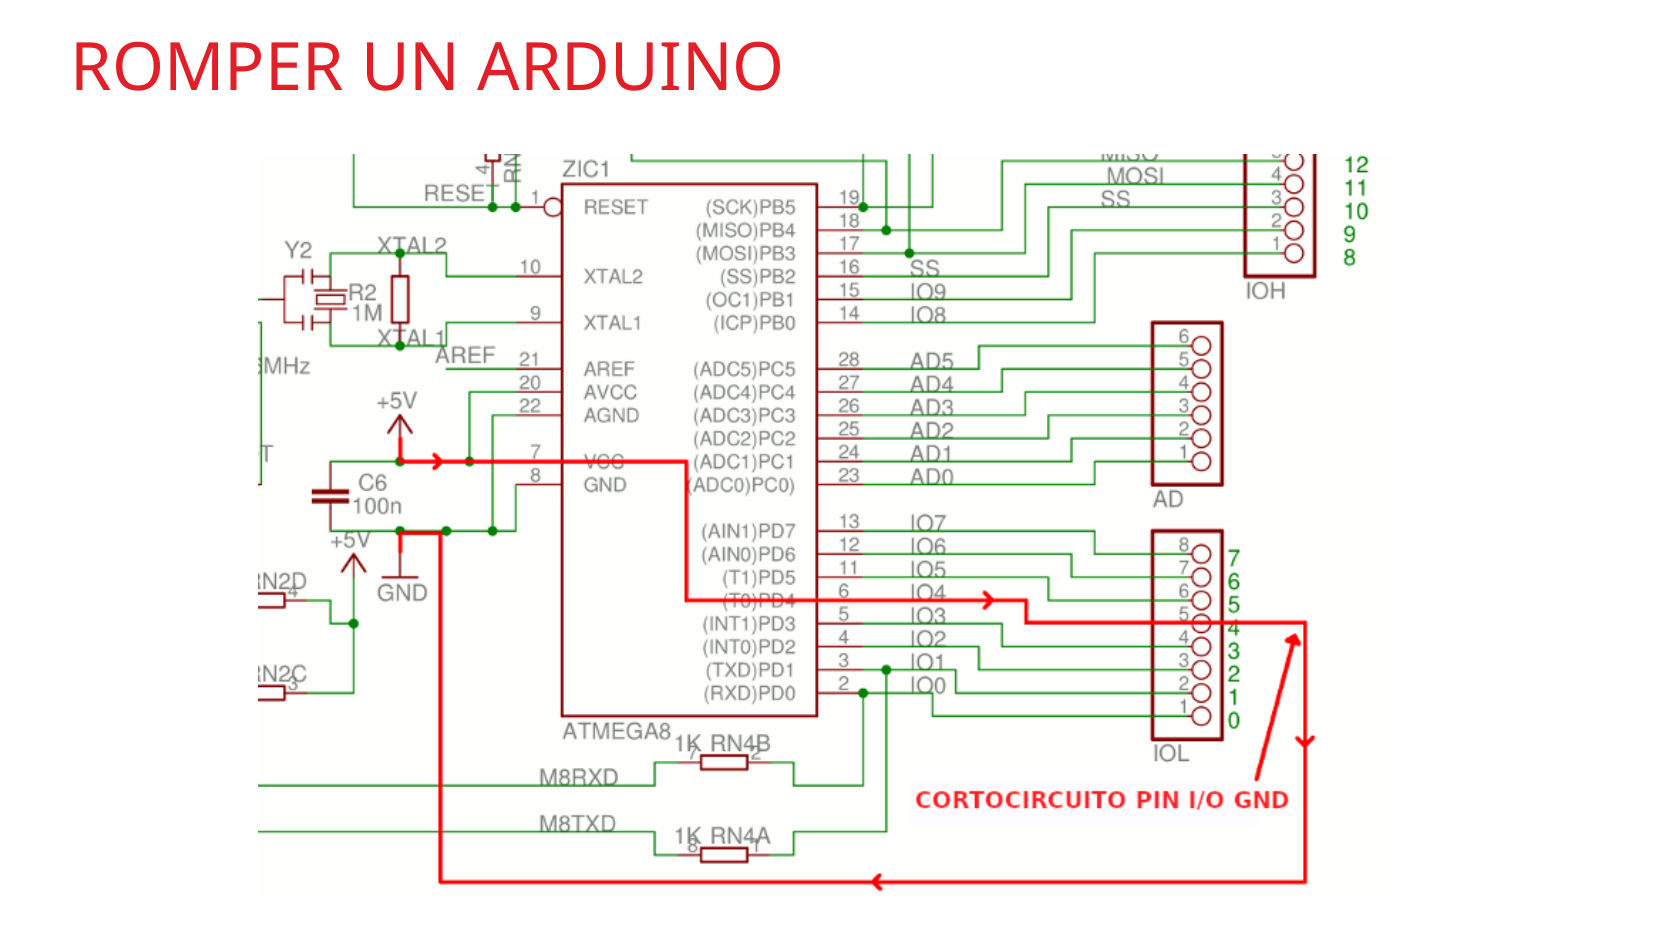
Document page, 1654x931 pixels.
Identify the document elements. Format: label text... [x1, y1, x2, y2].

title ROMPER UN ARDUINO [70, 11, 1347, 118]
picture [258, 154, 1396, 898]
